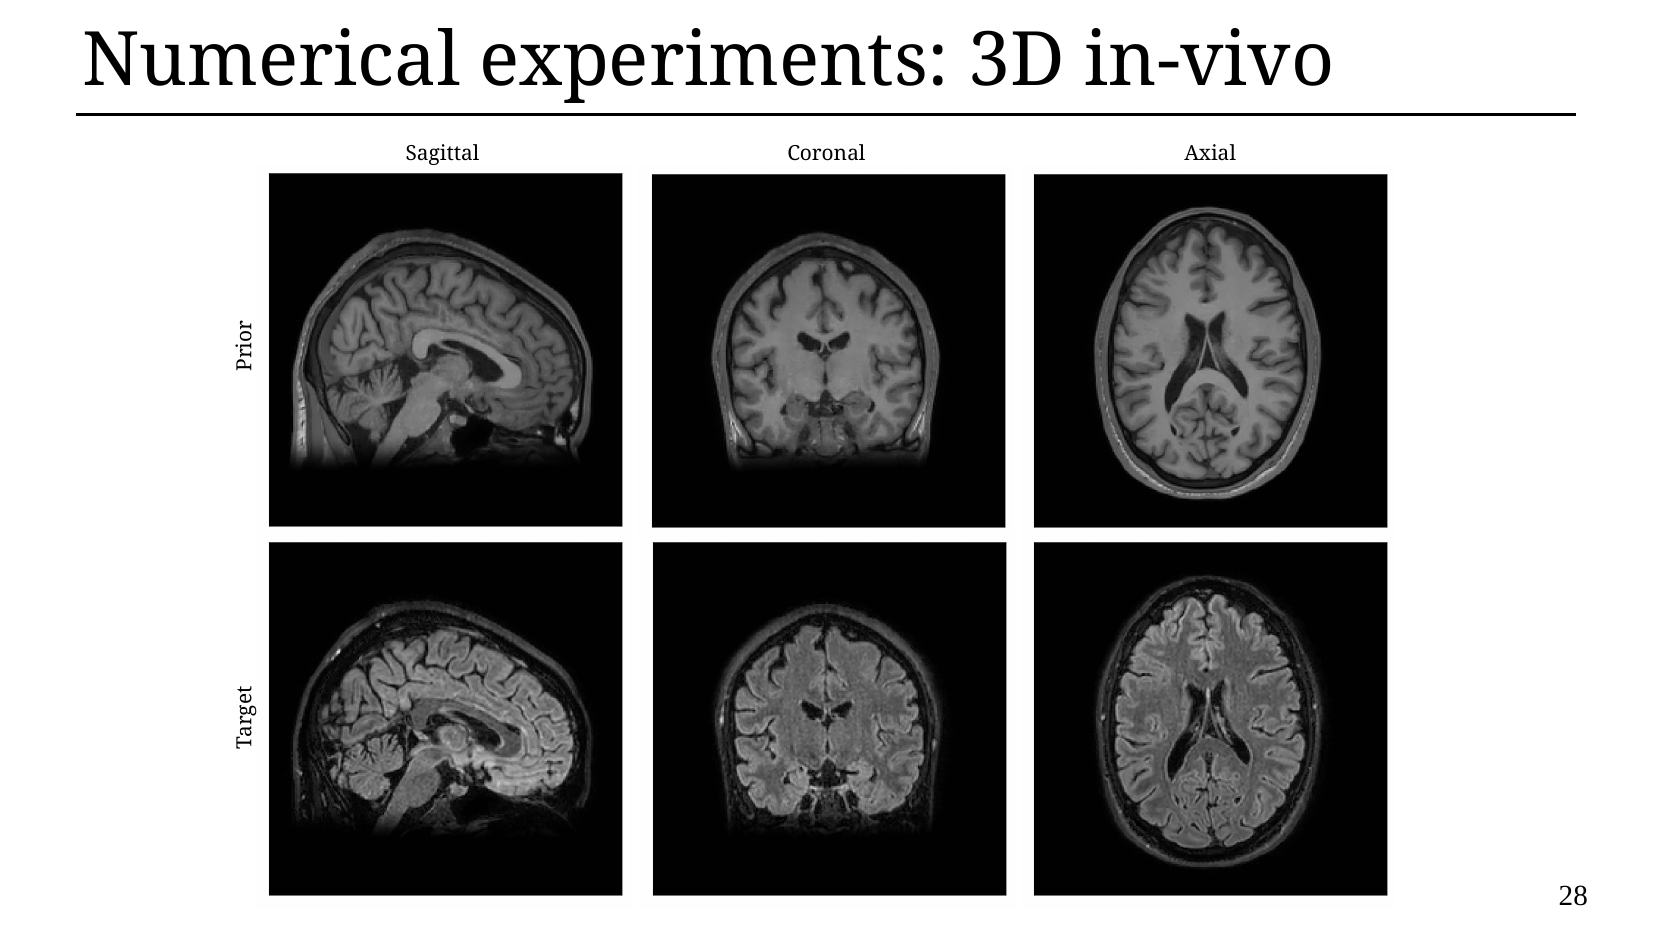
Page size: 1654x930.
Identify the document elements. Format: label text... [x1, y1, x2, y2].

title Numerical experiments: 3D in-vivo [82, 7, 1571, 105]
picture [638, 165, 1015, 909]
text_box Coronal [653, 131, 999, 171]
text_box Sagittal [270, 131, 616, 171]
text_box Prior [221, 173, 261, 519]
picture [255, 164, 631, 909]
picture [1020, 165, 1396, 909]
text_box Axial [1037, 131, 1383, 171]
text_box Target [221, 545, 261, 891]
